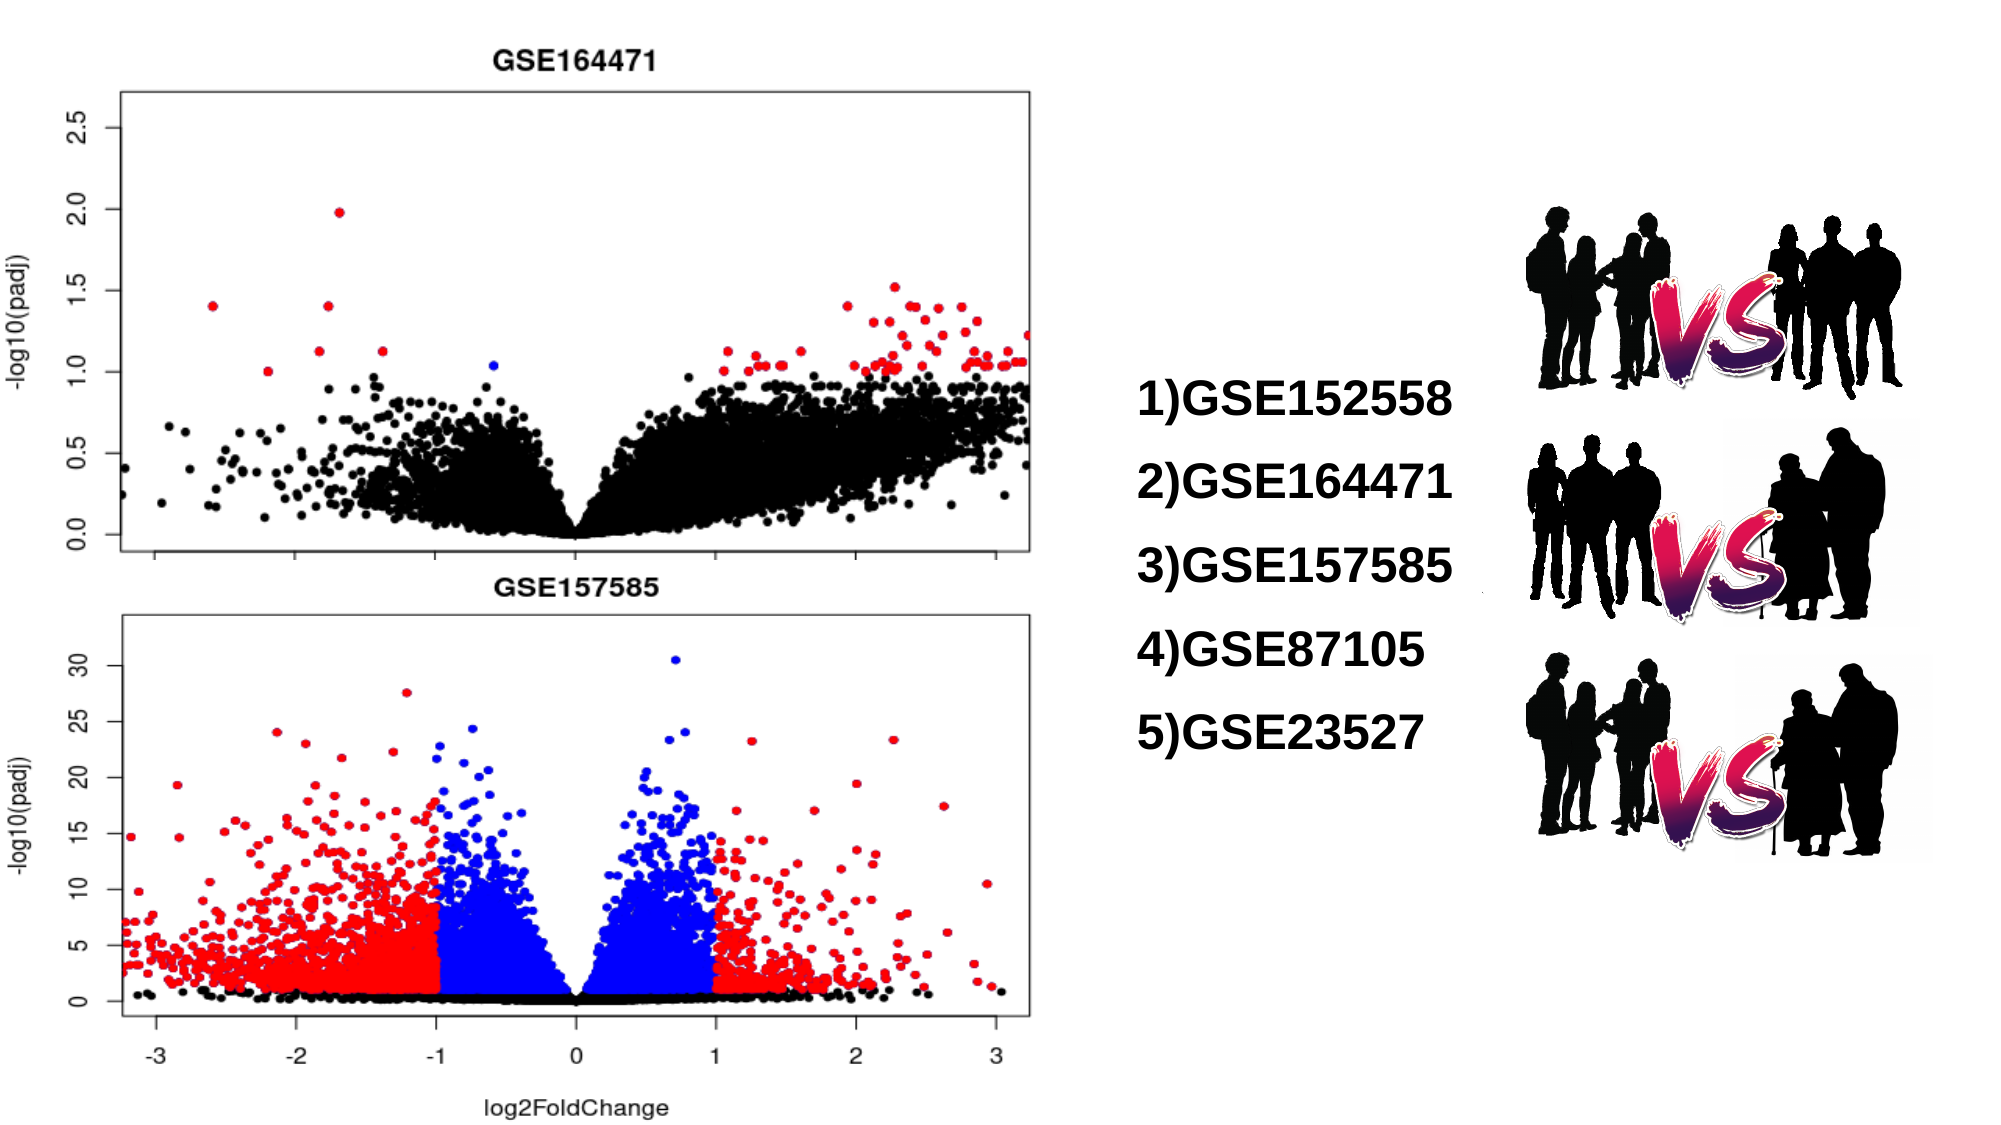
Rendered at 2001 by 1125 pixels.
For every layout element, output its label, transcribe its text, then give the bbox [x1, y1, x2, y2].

text_box GSE152558 GSE164471 GSE157585 GSE87105 GSE23527 [1122, 334, 1504, 768]
picture [1526, 652, 1933, 863]
picture [1504, 418, 1920, 627]
picture [1526, 206, 1946, 408]
picture [0, 29, 1093, 1125]
